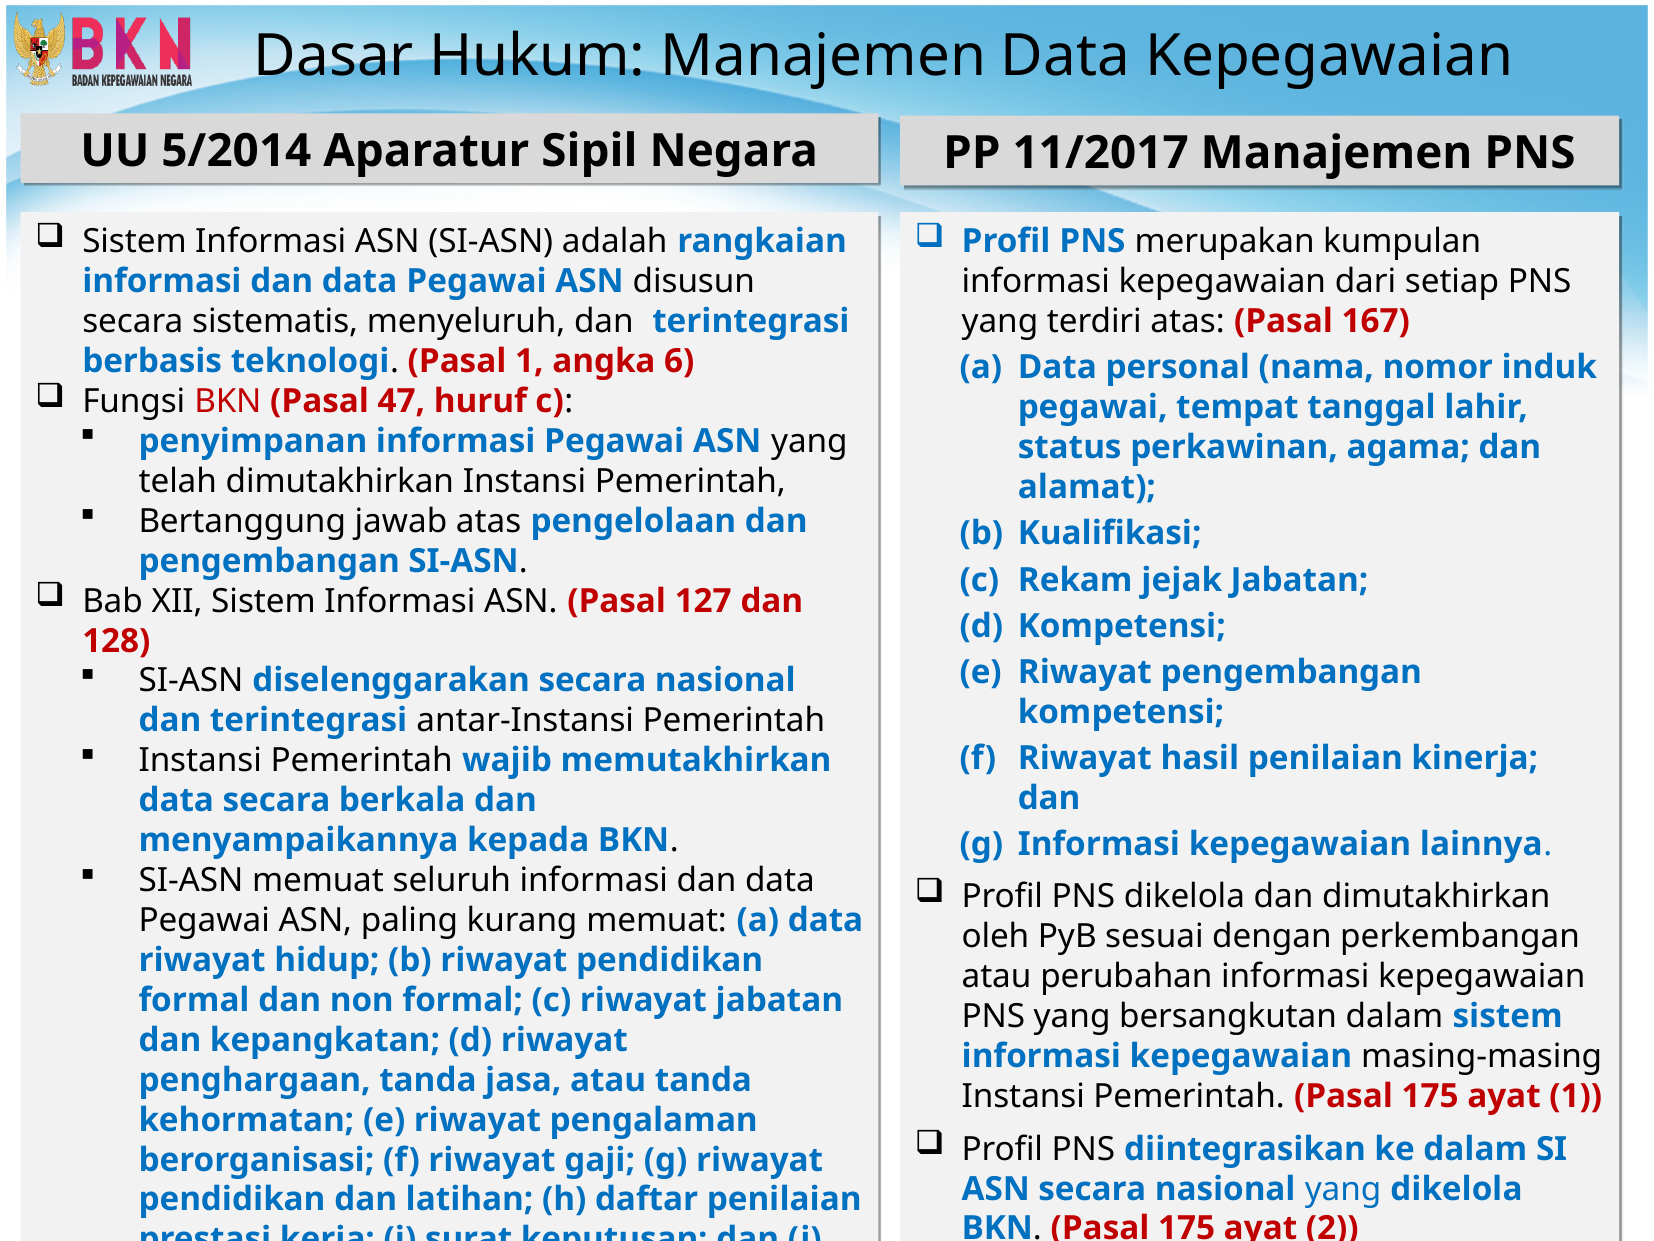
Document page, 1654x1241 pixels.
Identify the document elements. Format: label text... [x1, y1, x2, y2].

text_box Sistem Informasi ASN (SI-ASN) adalah rangkaian informasi dan data Pegawai ASN disusun secara sistematis, menyeluruh, dan terintegrasi berbasis teknologi. (Pasal 1, angka 6) Fungsi BKN (Pasal 47, huruf c): penyimpanan informasi Pegawai ASN yang telah dimutakhirkan Instansi Pemerintah, Bertanggung jawab atas pengelolaan dan pengembangan SI-ASN. Bab XII, Sistem Informasi ASN. (Pasal 127 dan 128) SI-ASN diselenggarakan secara nasional dan terintegrasi antar-Instansi Pemerintah Instansi Pemerintah wajib memutakhirkan data secara berkala dan menyampaikannya kepada BKN. SI-ASN memuat seluruh informasi dan data Pegawai ASN, paling kurang memuat: (a) data riwayat hidup; (b) riwayat pendidikan formal dan non formal; (c) riwayat jabatan dan kepangkatan; (d) riwayat penghargaan, tanda jasa, atau tanda kehormatan; (e) riwayat pengalaman berorganisasi; (f) riwayat gaji; (g) riwayat pendidikan dan latihan; (h) daftar penilaian prestasi kerja; (i) surat keputusan; dan (j) kompetensi. SI-ASN dilaksanakan secara nasional. (Pasal 133) [20, 212, 879, 1241]
text_box UU 5/2014 Aparatur Sipil Negara [20, 113, 879, 184]
text_box PP 11/2017 Manajemen PNS [900, 115, 1620, 186]
text_box Dasar Hukum: Manajemen Data Kepegawaian [238, 10, 1607, 103]
text_box Profil PNS merupakan kumpulan informasi kepegawaian dari setiap PNS yang terdiri atas: (Pasal 167) Data personal (nama, nomor induk pegawai, tempat tanggal lahir, status perkawinan, agama; dan alamat); Kualifikasi; Rekam jejak Jabatan; Kompetensi; Riwayat pengembangan kompetensi; Riwayat hasil penilaian kinerja; dan Informasi kepegawaian lainnya. Profil PNS dikelola dan dimutakhirkan oleh PyB sesuai dengan perkembangan atau perubahan informasi kepegawaian PNS yang bersangkutan dalam sistem informasi kepegawaian masing-masing Instansi Pemerintah. (Pasal 175 ayat (1)) Profil PNS diintegrasikan ke dalam SI ASN secara nasional yang dikelola BKN. (Pasal 175 ayat (2)) [900, 212, 1620, 1241]
picture [0, 0, 1654, 1241]
